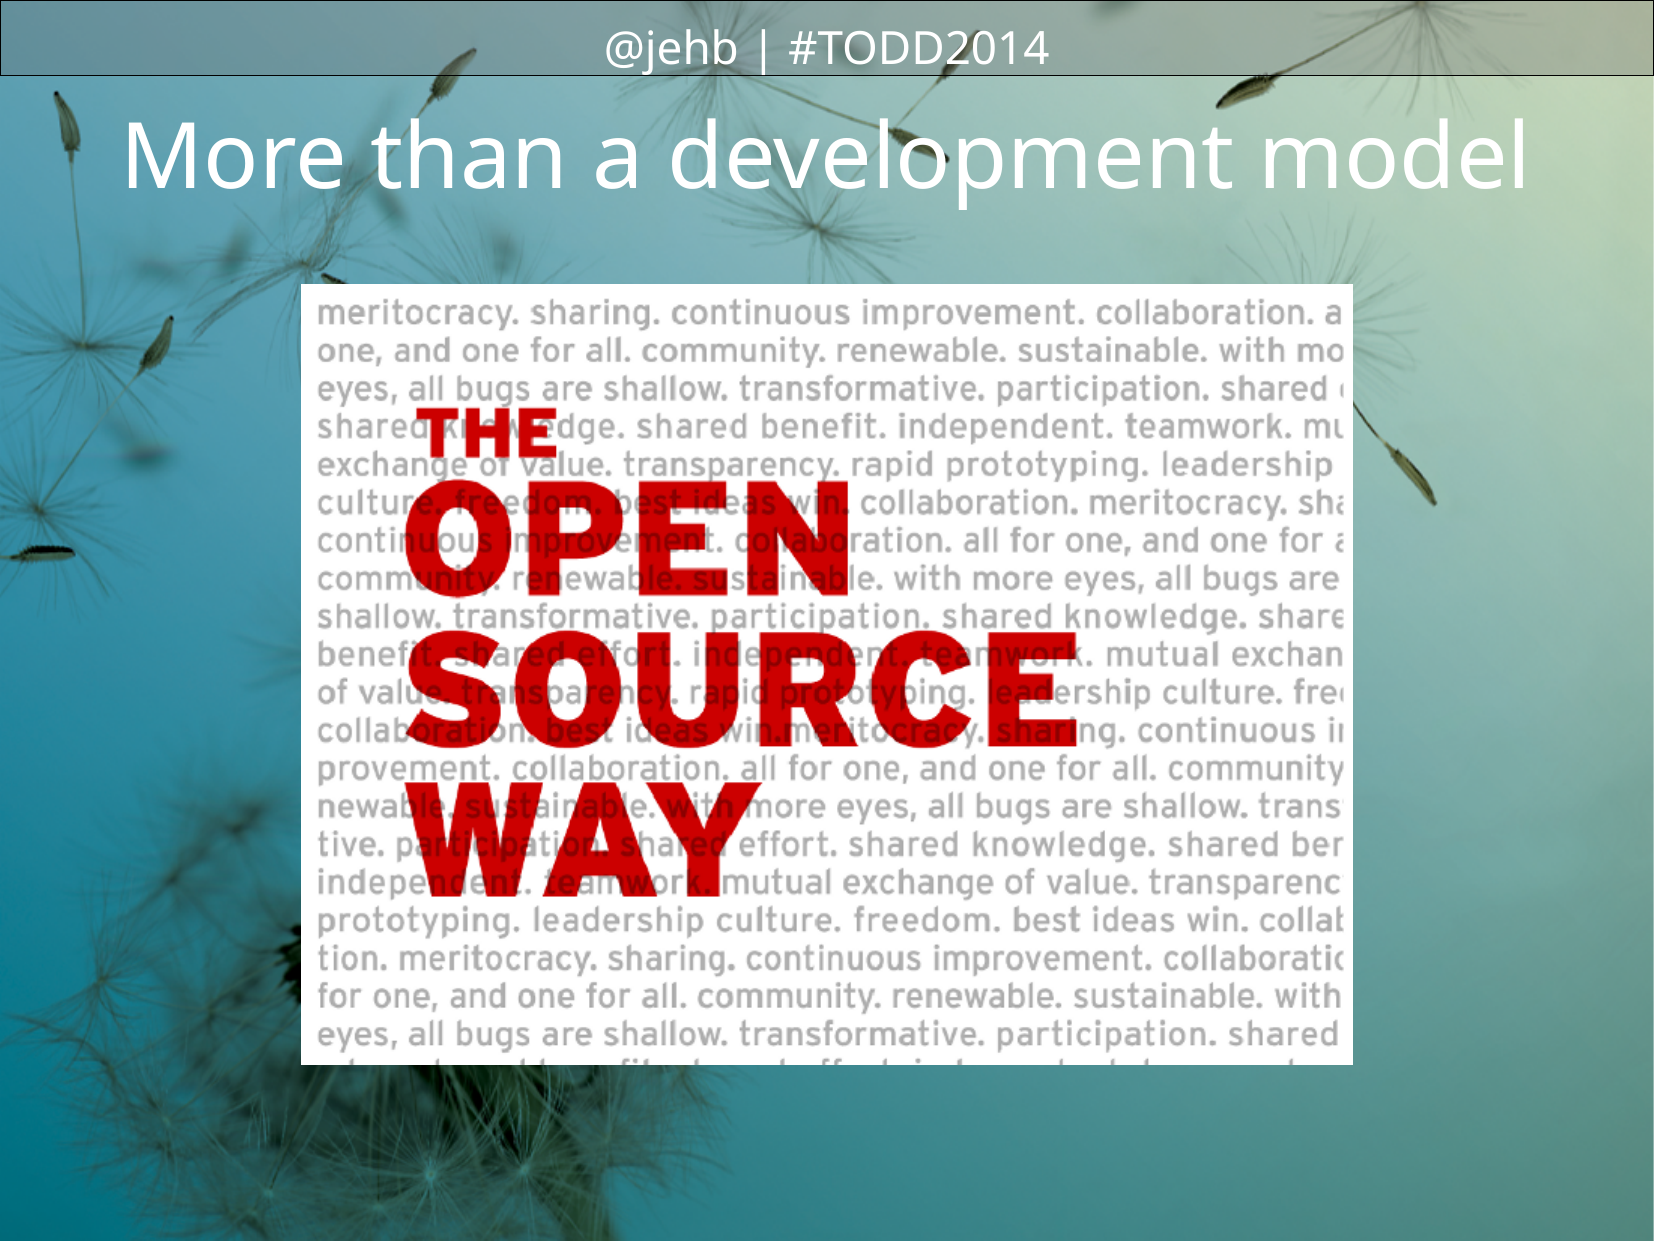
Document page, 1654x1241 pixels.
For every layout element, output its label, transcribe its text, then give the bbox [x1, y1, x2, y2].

title More than a development model [82, 49, 1571, 257]
picture [0, 76, 1654, 1241]
